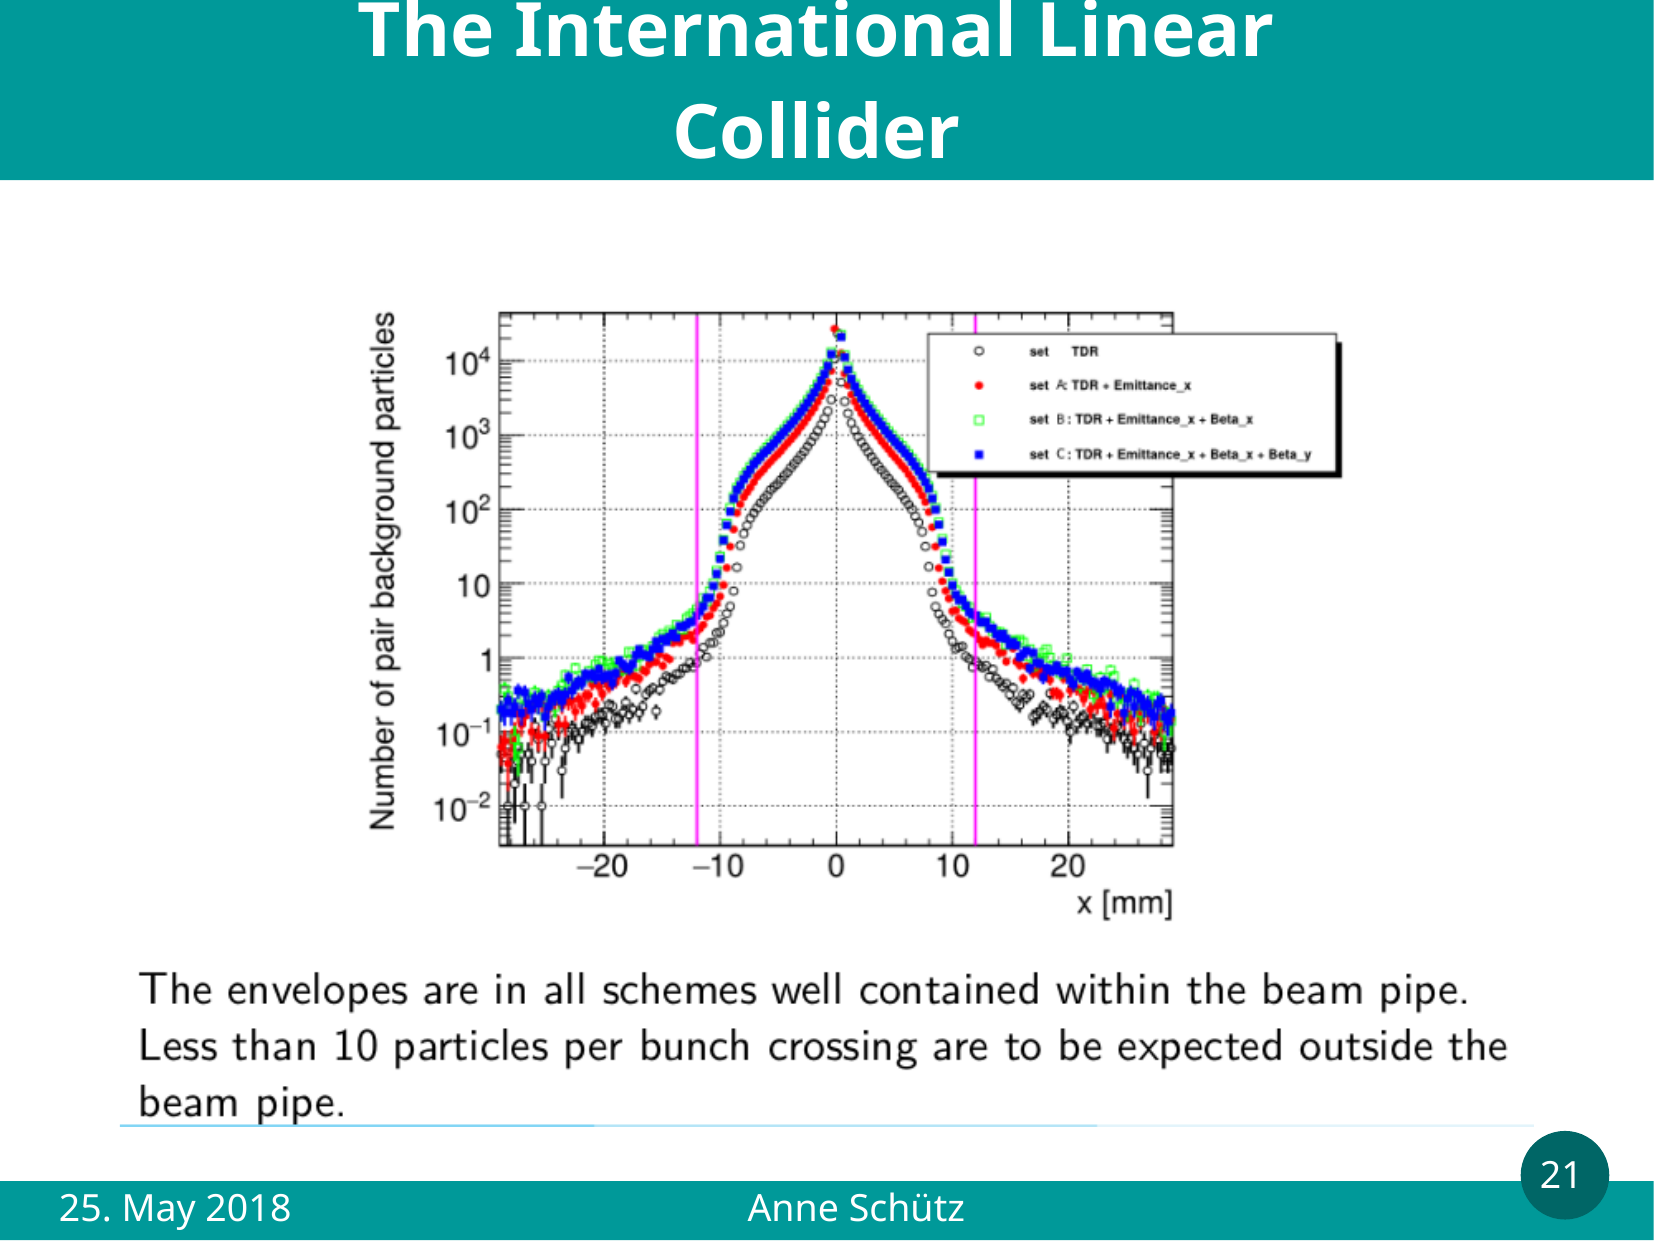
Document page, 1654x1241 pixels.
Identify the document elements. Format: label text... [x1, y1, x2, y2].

title The International Linear Collider ILC250 beam parameter sets [310, 0, 1344, 290]
picture [119, 290, 1534, 1127]
